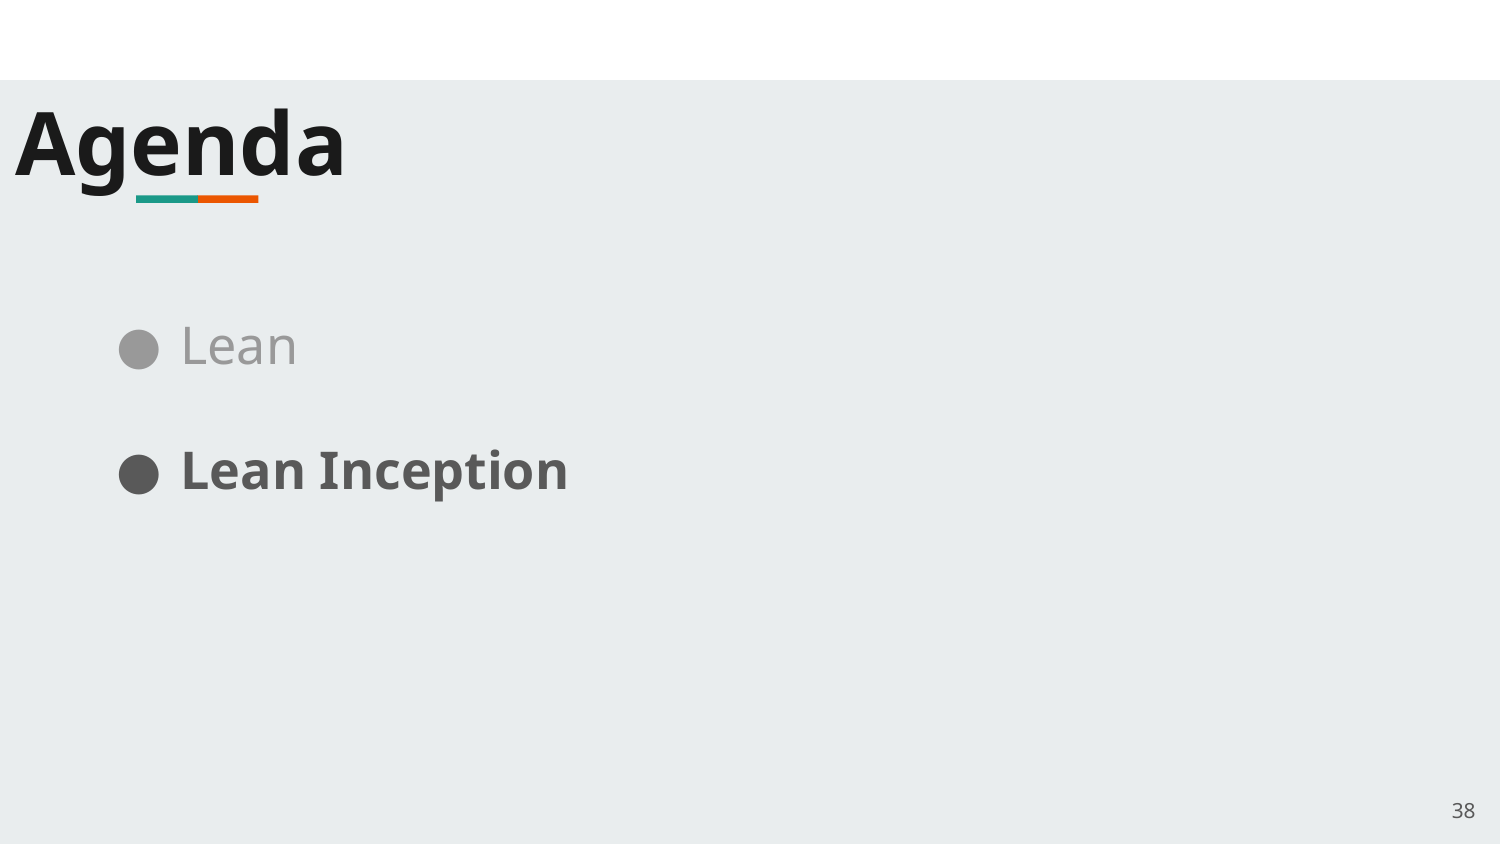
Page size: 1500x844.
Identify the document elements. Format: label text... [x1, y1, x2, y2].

title Agenda [0, 73, 1250, 237]
slide_number <number> [1400, 779, 1491, 844]
subtitle Lean Lean Inception [90, 297, 1451, 662]
